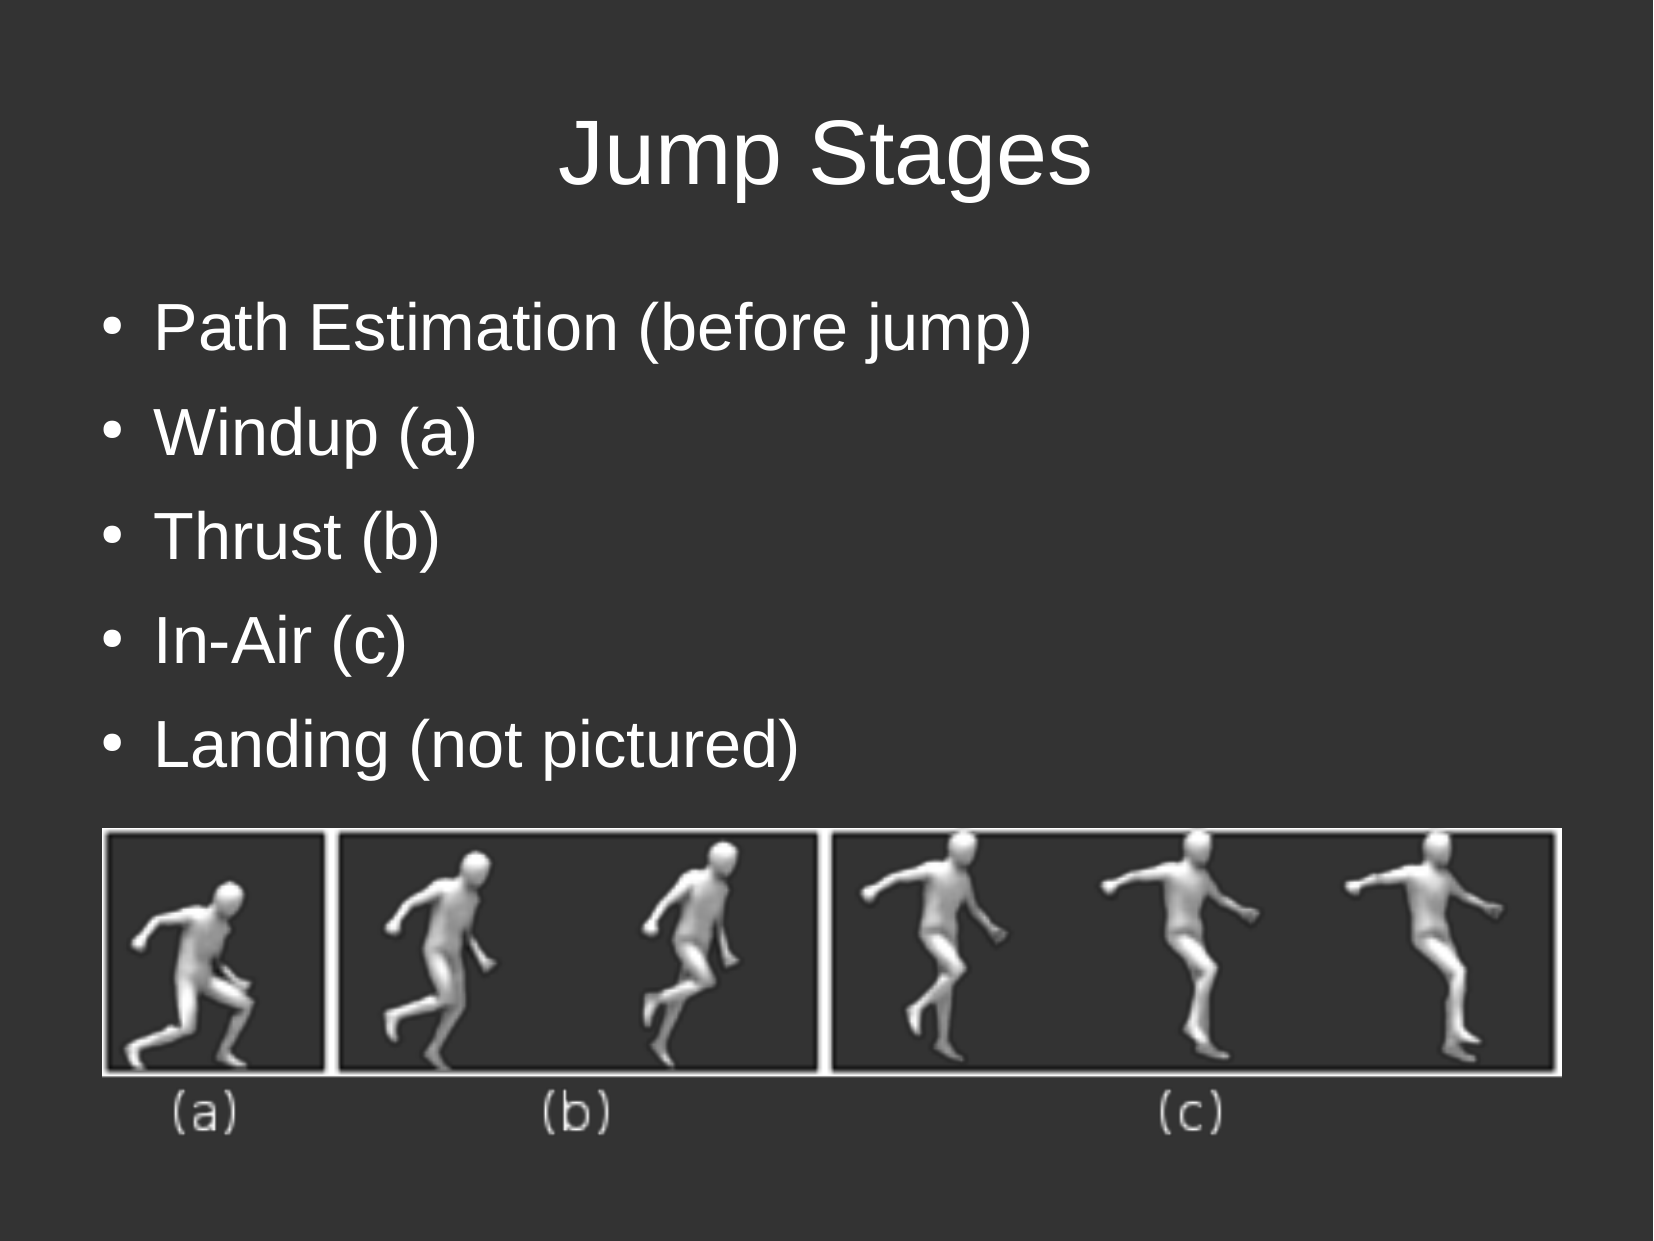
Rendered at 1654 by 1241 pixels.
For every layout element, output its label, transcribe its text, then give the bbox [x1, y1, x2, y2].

title Jump Stages [82, 49, 1571, 257]
list Path Estimation (before jump) Windup (a) Thrust (b) In-Air (c) Landing (not pictured) [82, 290, 1571, 1109]
picture [102, 828, 1562, 1156]
